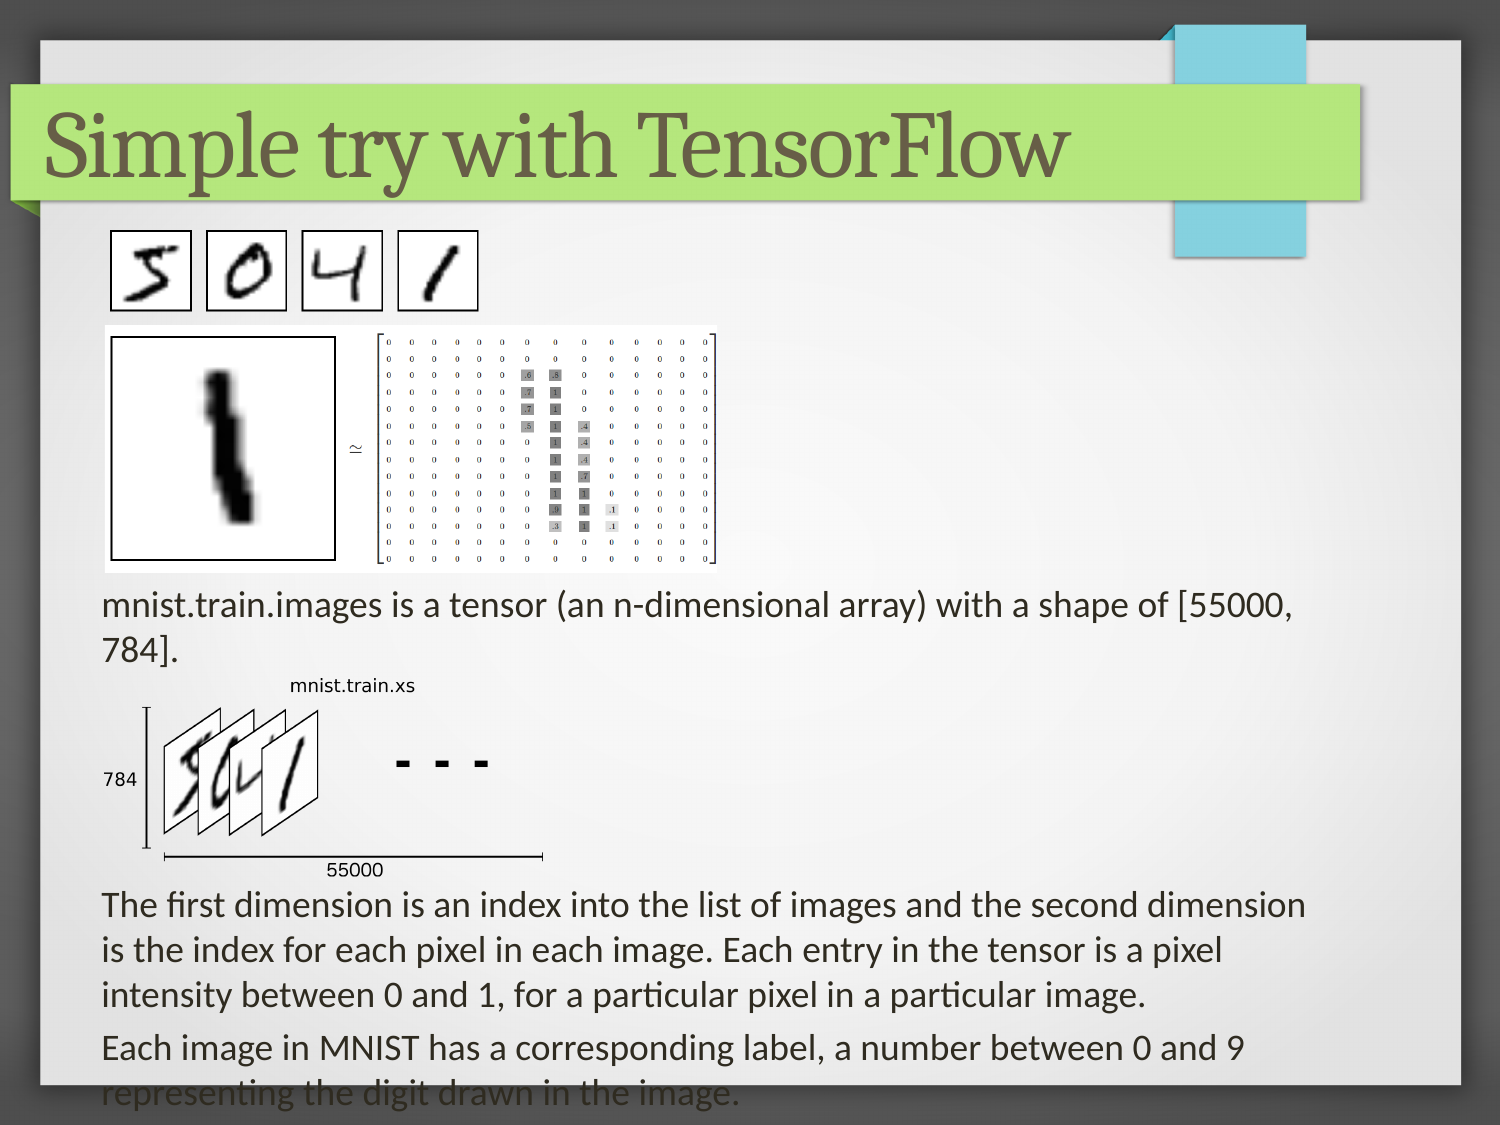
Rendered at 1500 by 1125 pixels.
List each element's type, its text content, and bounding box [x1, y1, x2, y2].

picture [0, 0, 1500, 1125]
text_box mnist.train.images is a tensor (an n-dimensional array) with a shape of [55000, 784]. [86, 572, 1336, 678]
text_box Each image in MNIST has a corresponding label, a number between 0 and 9 representing the digit drawn in the image. [86, 1015, 1336, 1121]
title Simple try with TensorFlow [30, 45, 1396, 233]
text_box The first dimension is an index into the list of images and the second dimension is the index for each pixel in each image. Each entry in the tensor is a pixel intensity between 0 and 1, for a particular pixel in a particular image. [86, 873, 1329, 1015]
